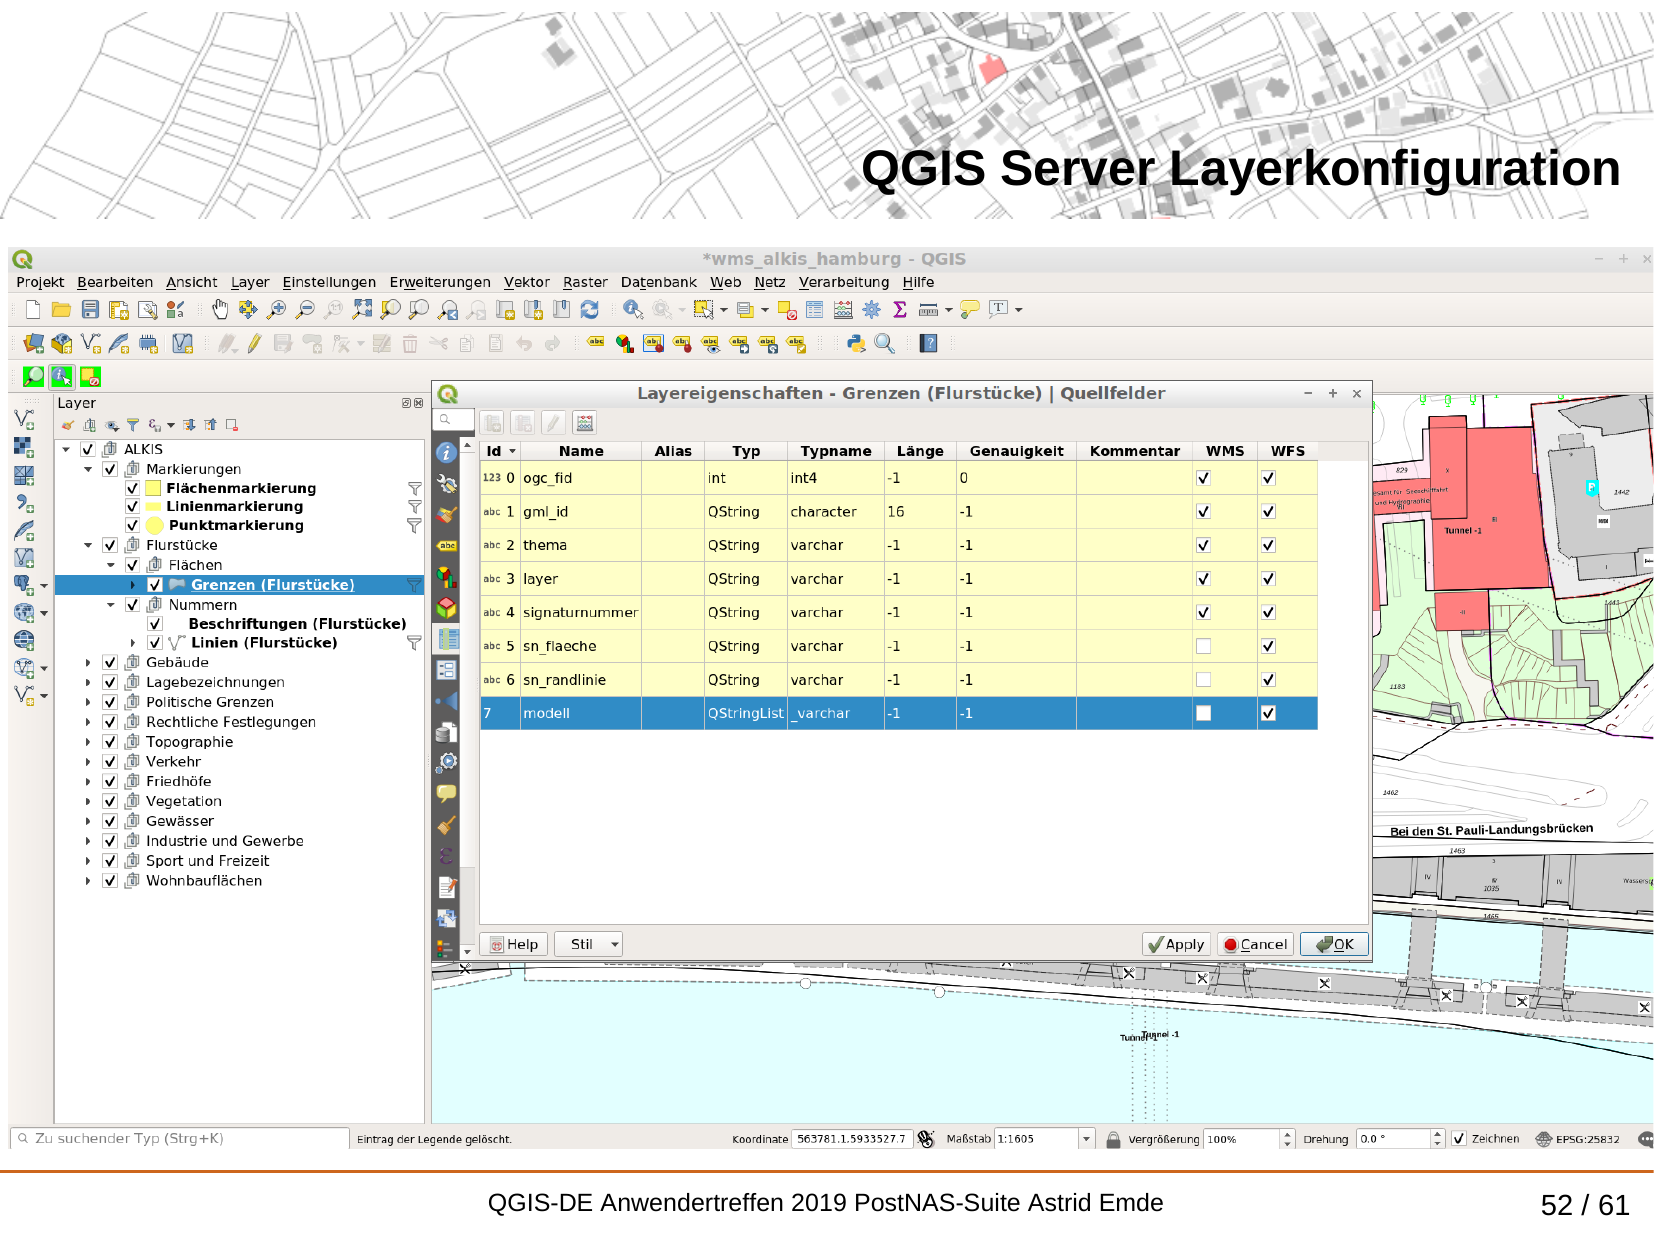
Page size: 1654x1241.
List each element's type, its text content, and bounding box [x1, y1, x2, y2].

title QGIS Server Layerkonfiguration [249, 123, 1637, 213]
picture [8, 247, 1654, 1150]
